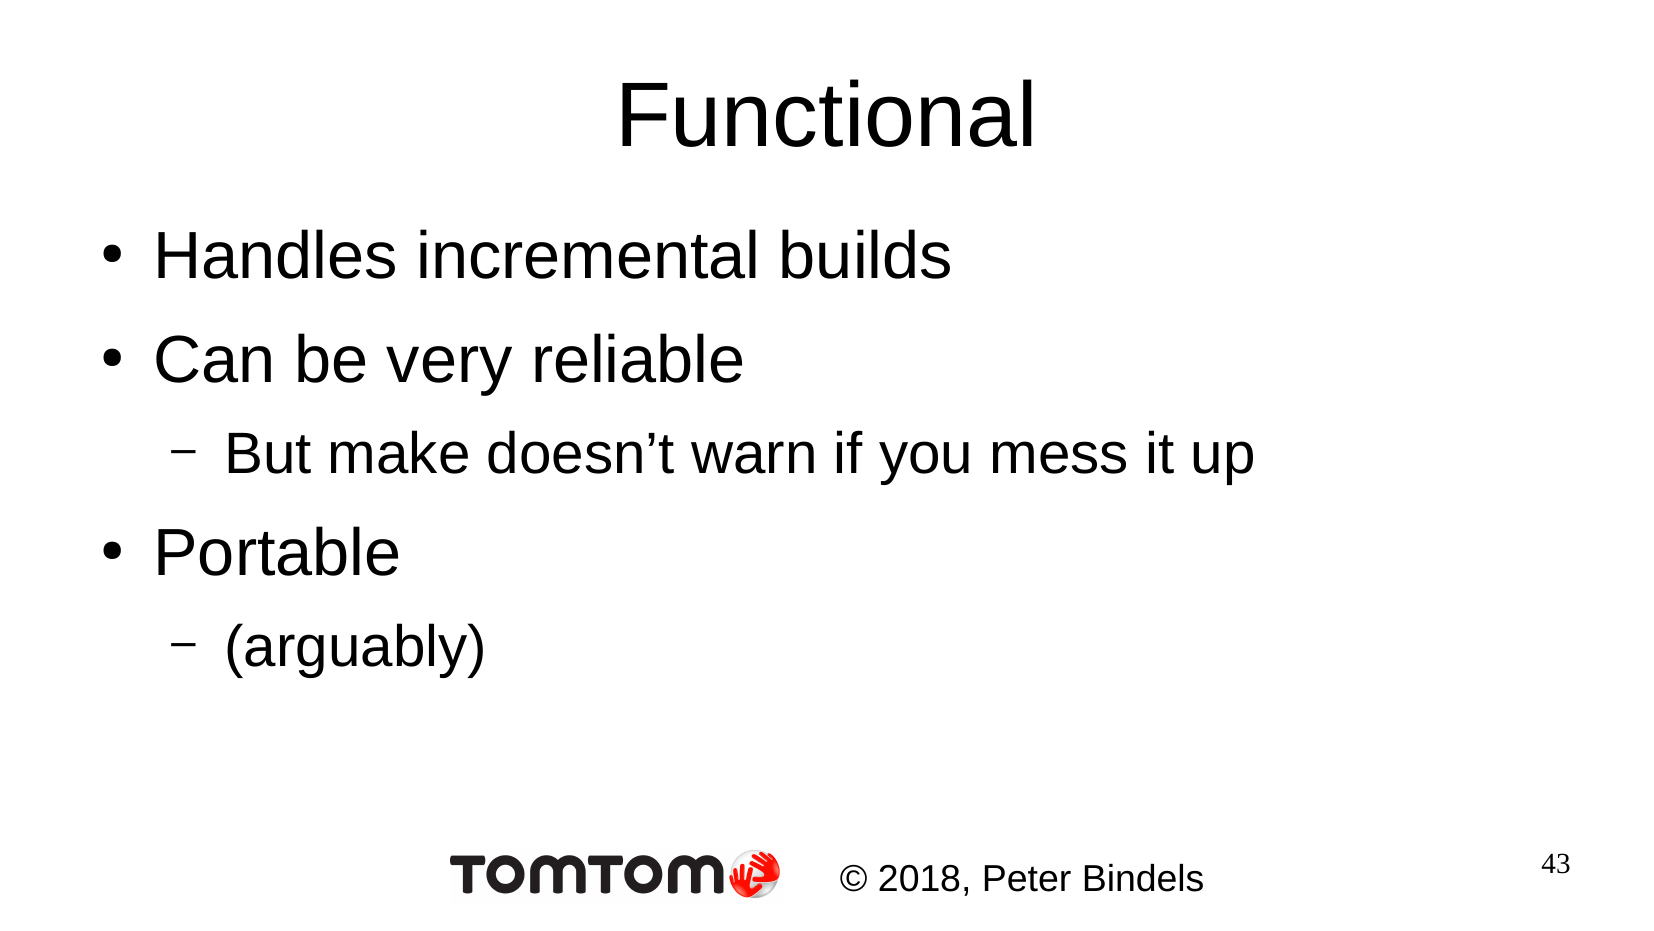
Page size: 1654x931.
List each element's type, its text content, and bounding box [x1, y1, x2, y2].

list Handles incremental builds Can be very reliable But make doesn’t warn if you mess it up Portable (arguably) [82, 217, 1571, 758]
title Functional [82, 0, 1571, 217]
picture [450, 847, 784, 905]
